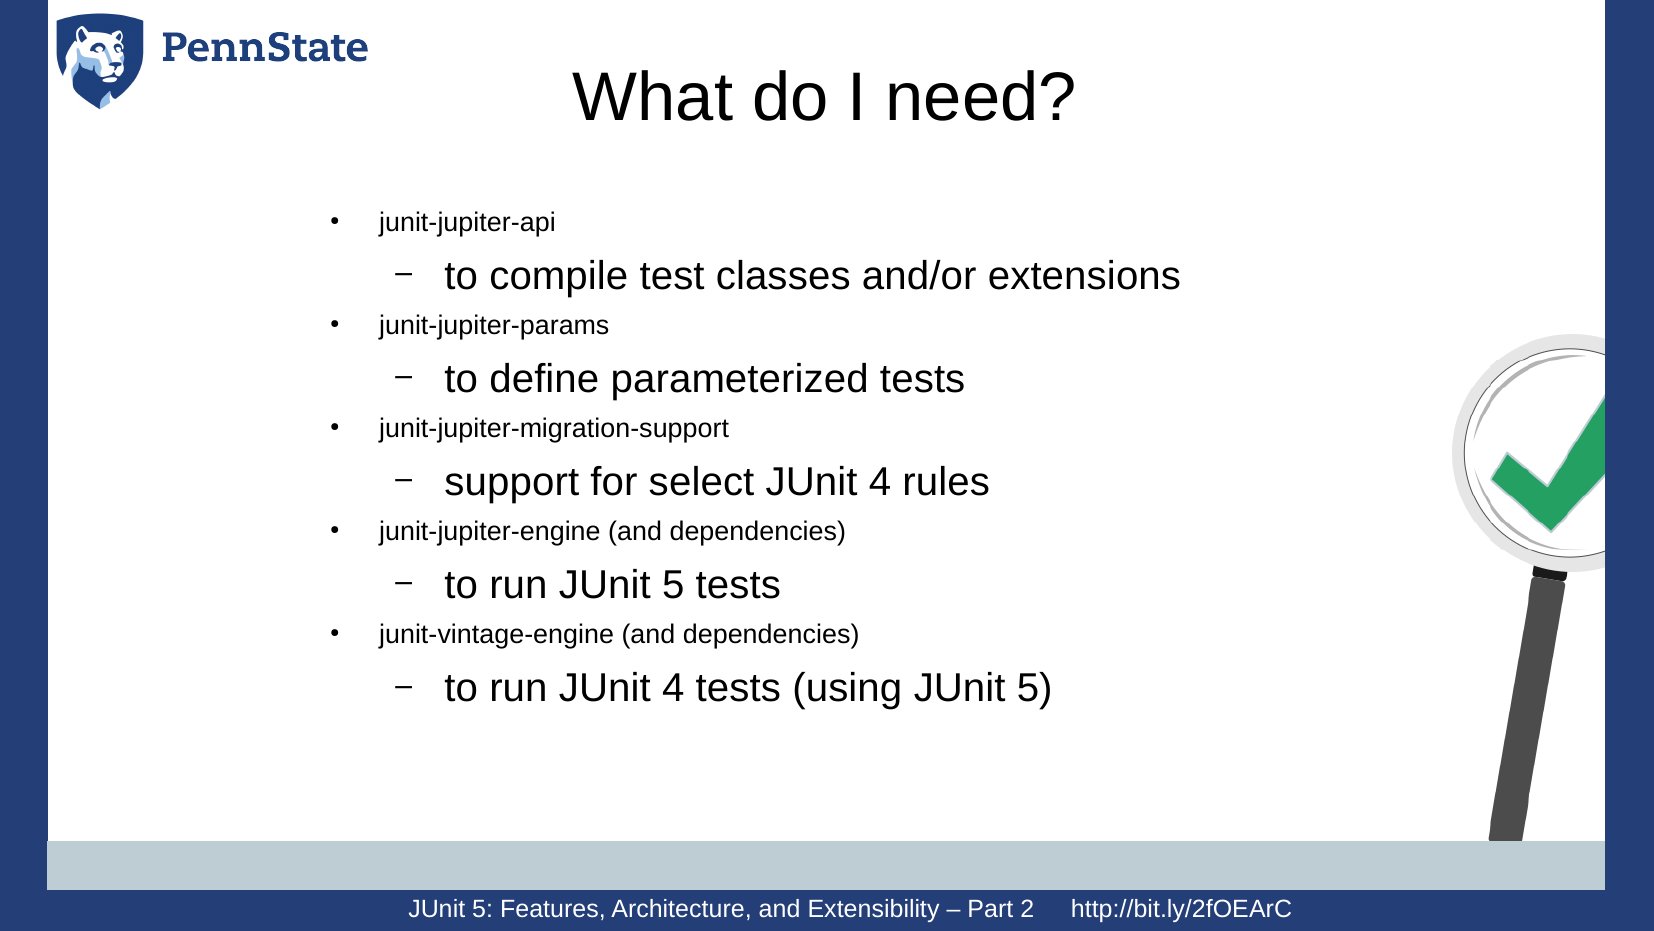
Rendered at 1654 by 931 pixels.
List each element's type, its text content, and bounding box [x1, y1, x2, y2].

list junit-jupiter-api to compile test classes and/or extensions junit-jupiter-params to define parameterized tests junit-jupiter-migration-support support for select JUnit 4 rules junit-jupiter-engine (and dependencies) to run JUnit 5 tests junit-vintage-engine (and dependencies) to run JUnit 4 tests (using JUnit 5) [313, 206, 1340, 717]
picture [48, 0, 411, 152]
picture [1452, 334, 1605, 841]
title What do I need? [60, 19, 1591, 175]
